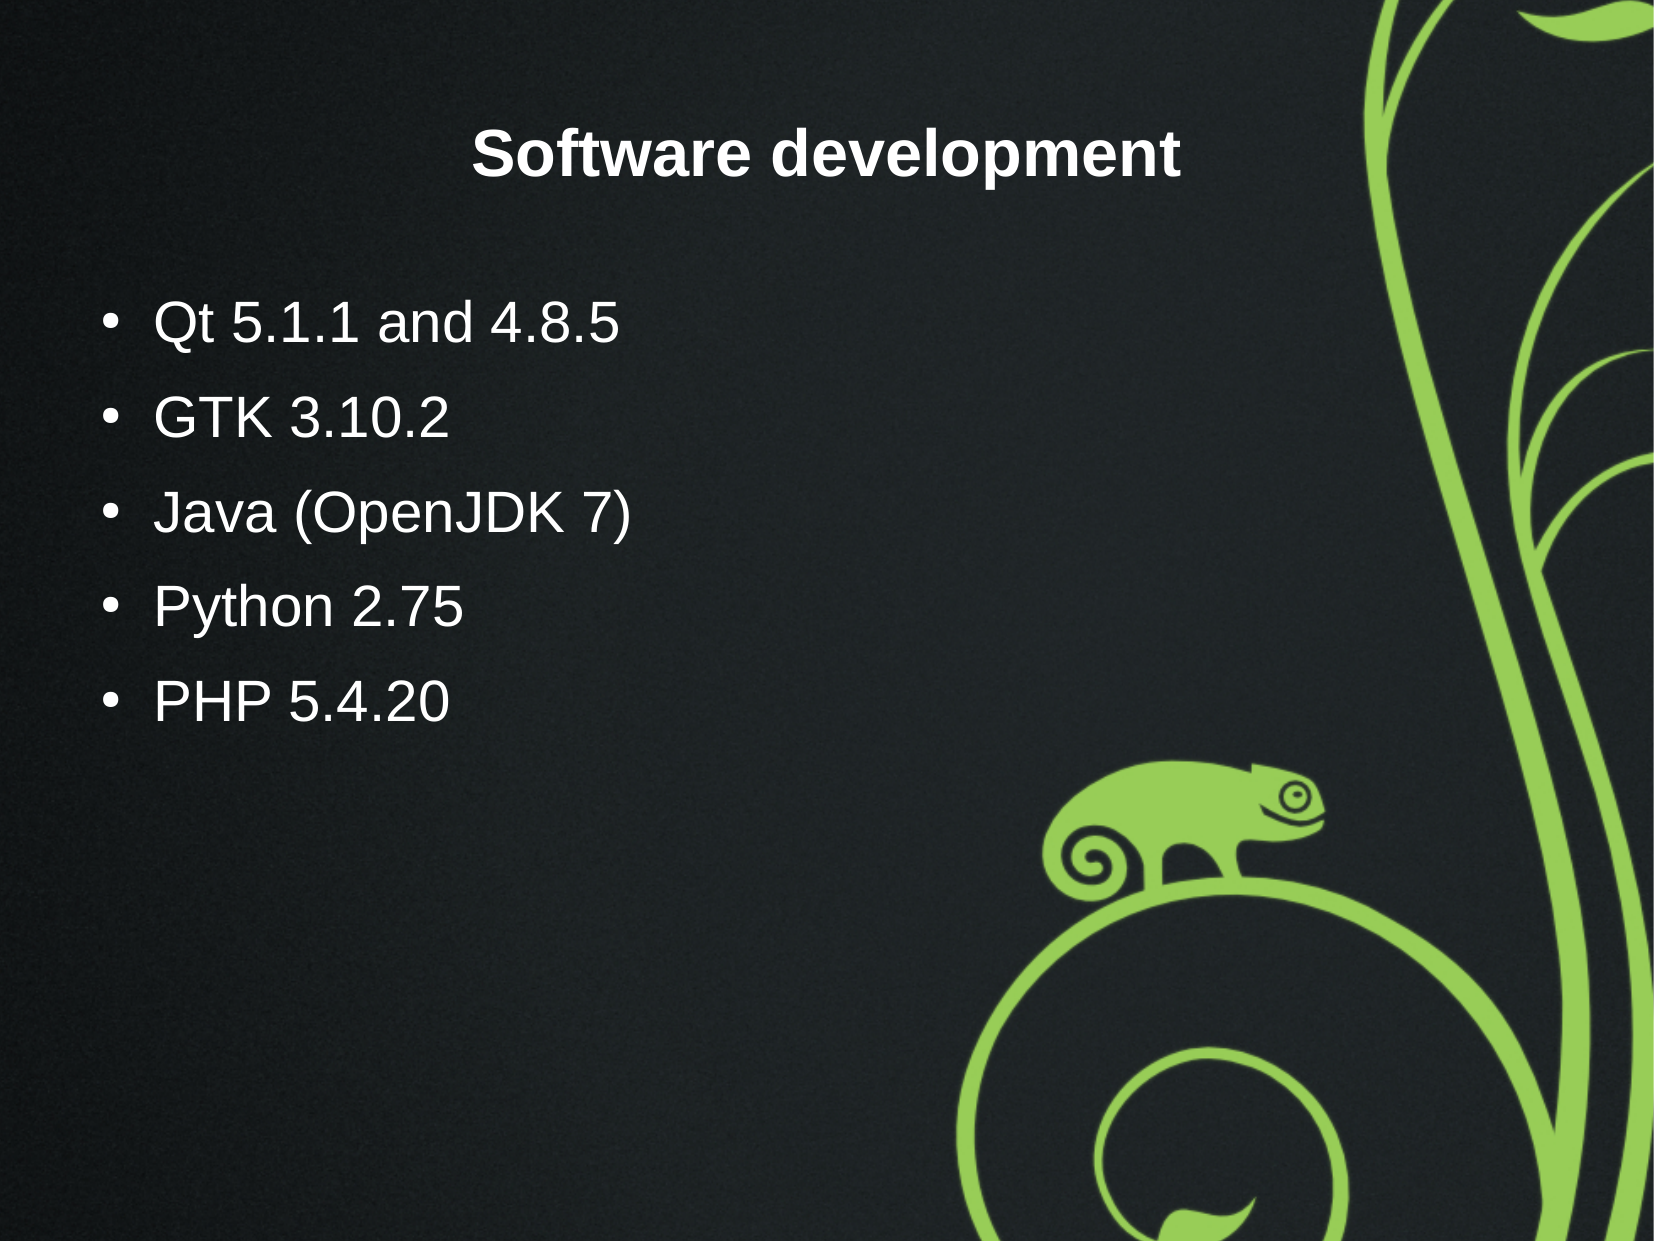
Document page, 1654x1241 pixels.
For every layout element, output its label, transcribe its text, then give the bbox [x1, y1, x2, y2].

picture [0, 0, 1654, 1241]
title Software development [82, 49, 1571, 257]
list Qt 5.1.1 and 4.8.5 GTK 3.10.2 Java (OpenJDK 7) Python 2.75 PHP 5.4.20 [82, 290, 1538, 1010]
